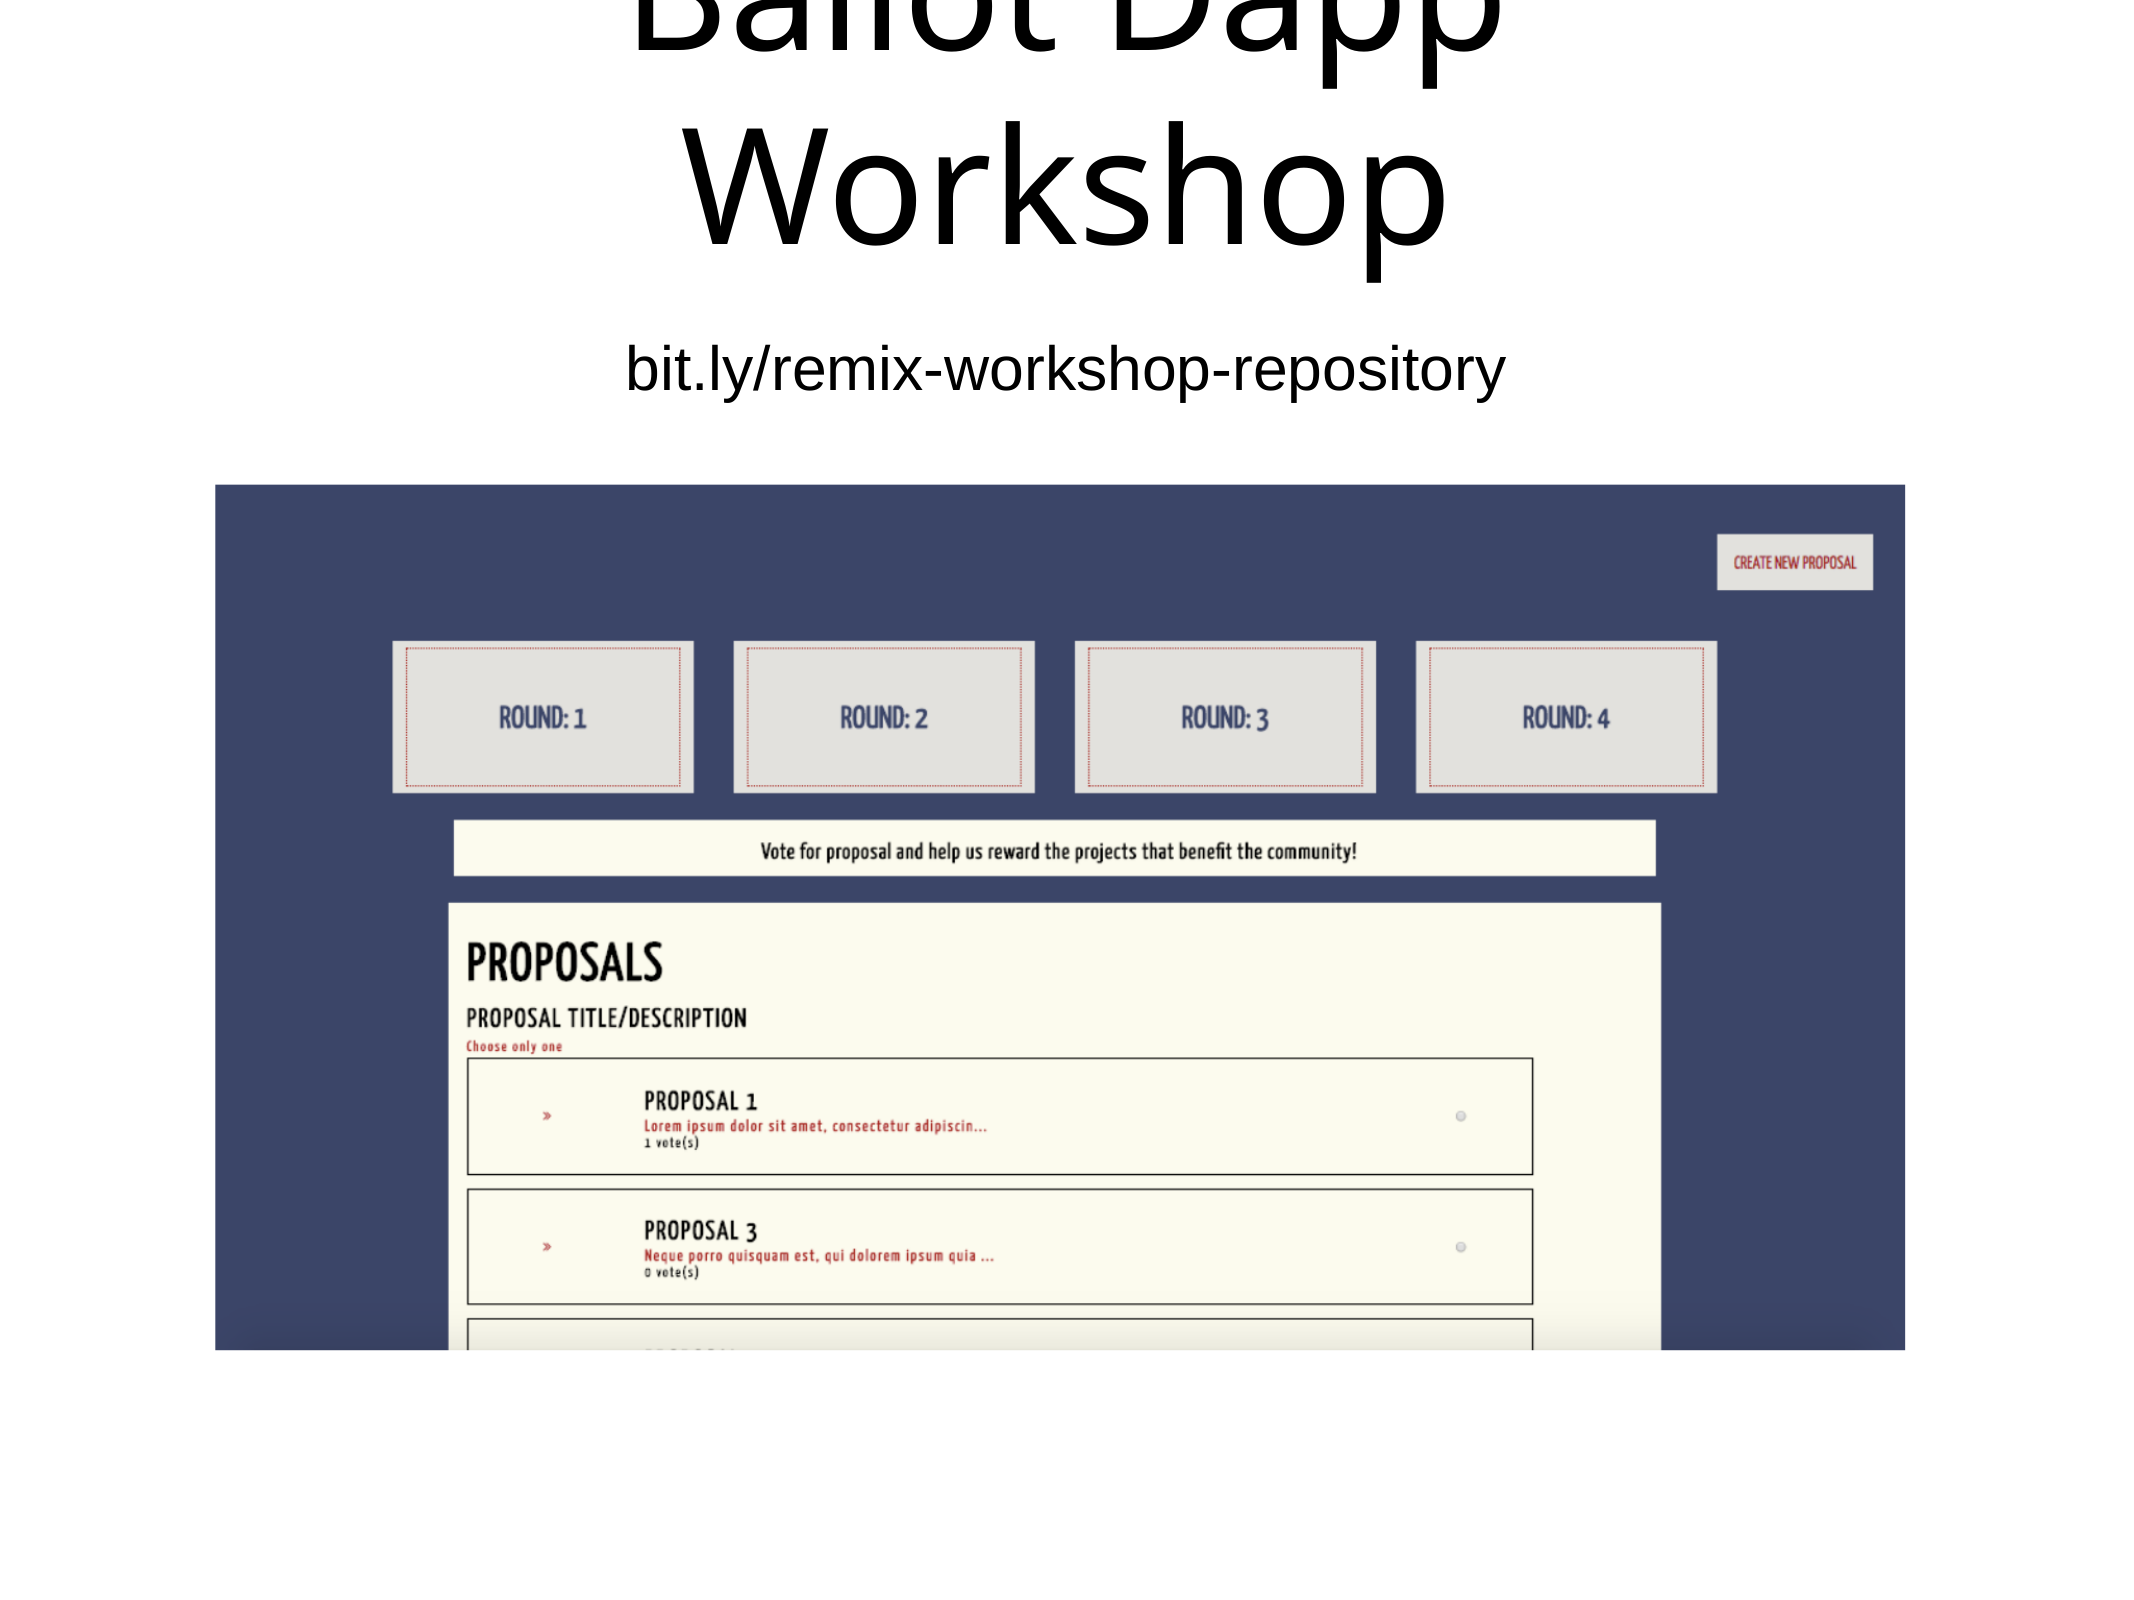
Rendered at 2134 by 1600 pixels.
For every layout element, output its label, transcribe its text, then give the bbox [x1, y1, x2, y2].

picture [207, 468, 1926, 1369]
title Ballot Dapp Workshop [208, 0, 1925, 320]
subtitle bit.ly/remix-workshop-repository [208, 320, 1925, 468]
